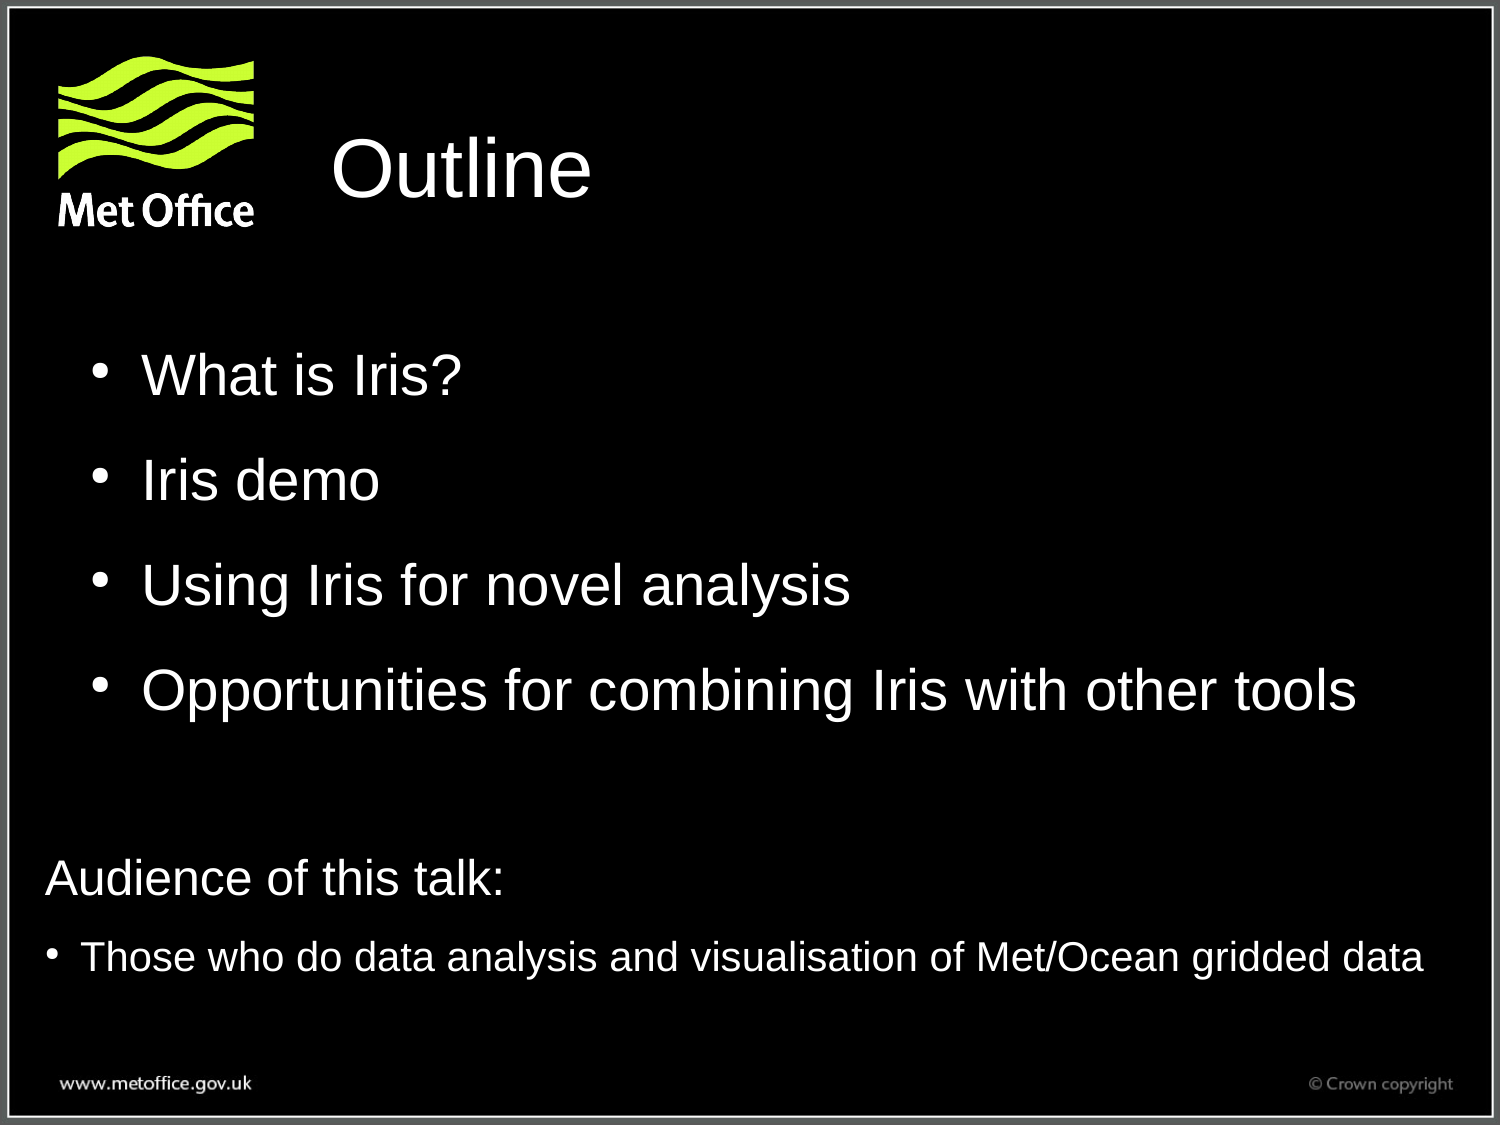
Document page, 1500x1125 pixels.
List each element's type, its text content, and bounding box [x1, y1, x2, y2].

picture [2, 2, 1498, 1123]
text_box What is Iris? Iris demo Using Iris for novel analysis Opportunities for combining Iris with other tools [75, 294, 1441, 751]
title Outline [330, 44, 1425, 233]
text_box Audience of this talk: Those who do data analysis and visualisation of Met/Ocean gridded data [30, 807, 1471, 1063]
